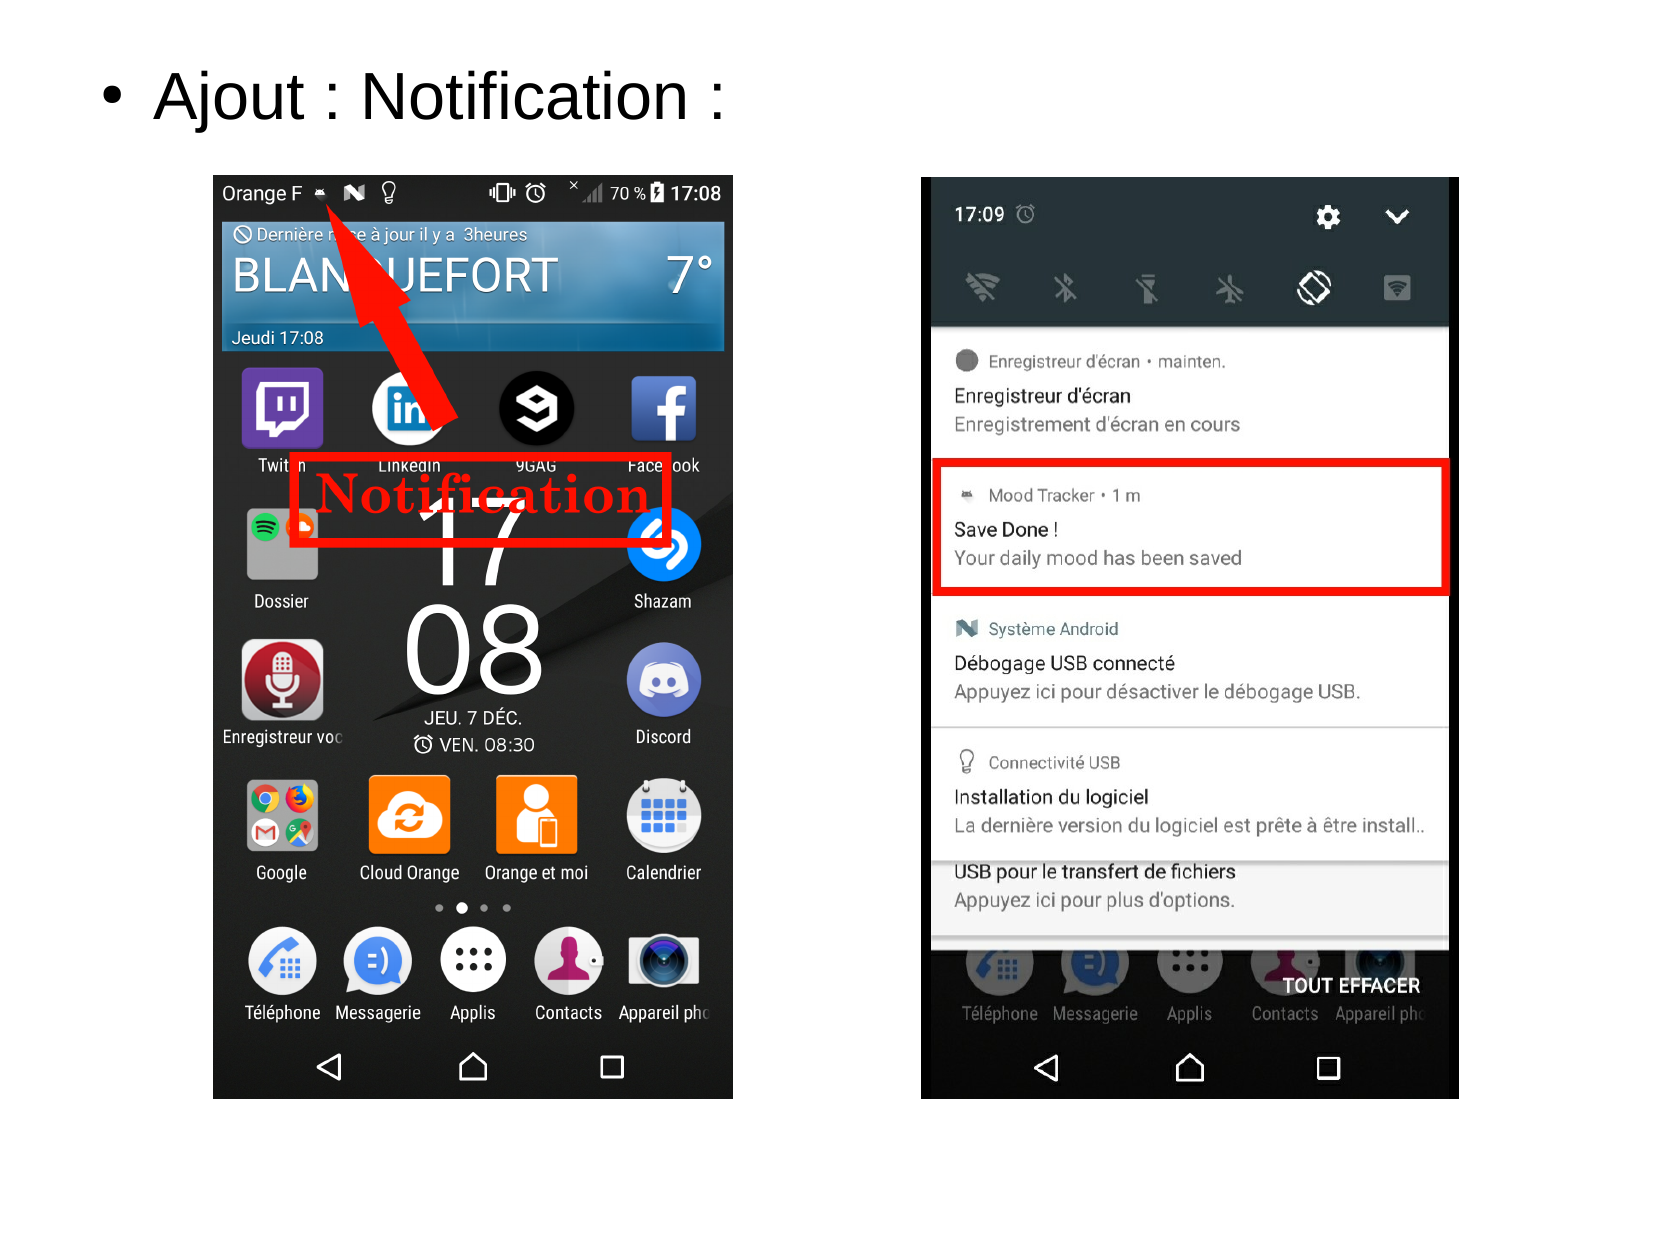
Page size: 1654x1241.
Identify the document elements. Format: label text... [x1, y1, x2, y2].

list Ajout : Notification : [82, 59, 1571, 1170]
picture [921, 177, 1459, 1099]
picture [213, 175, 733, 1099]
